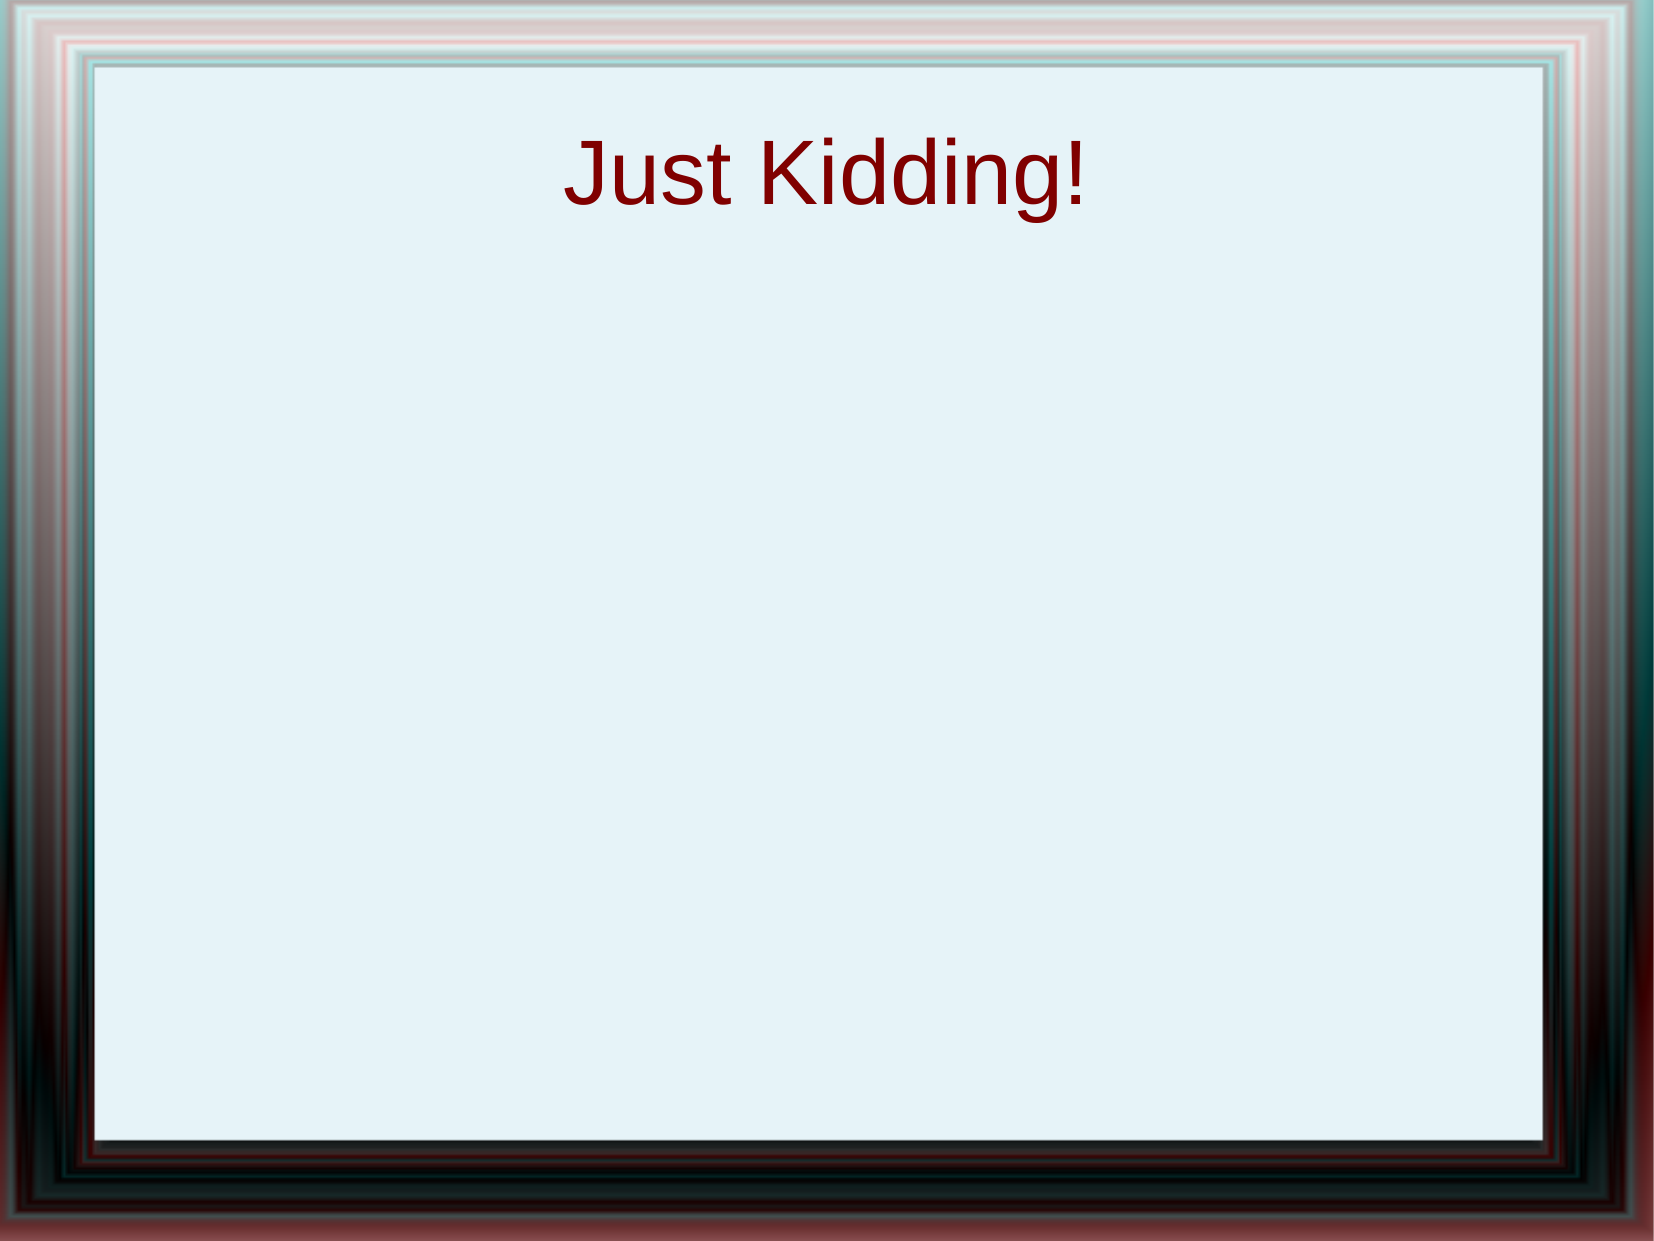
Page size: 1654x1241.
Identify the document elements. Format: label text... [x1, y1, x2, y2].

picture [0, 0, 1654, 1241]
title Just Kidding! [118, 95, 1536, 250]
